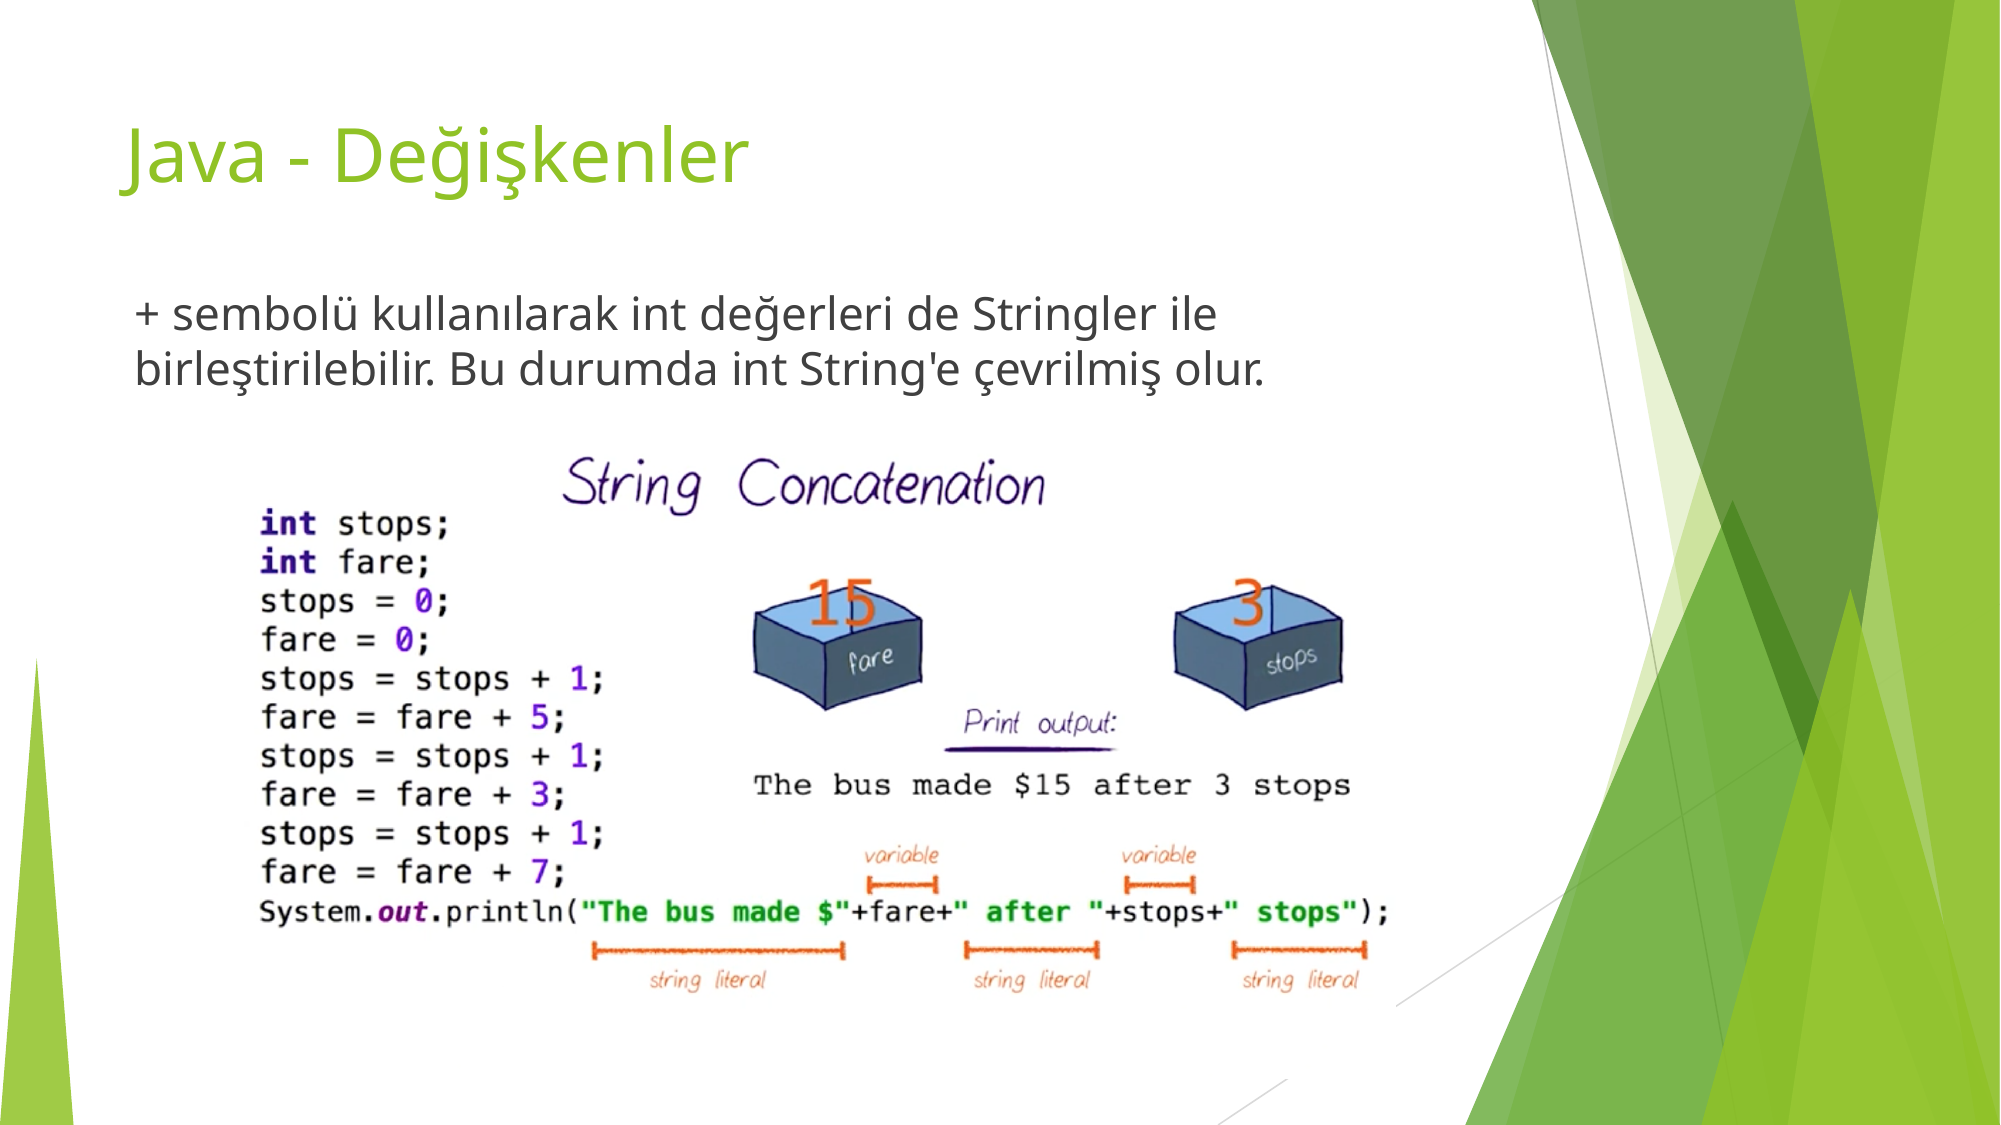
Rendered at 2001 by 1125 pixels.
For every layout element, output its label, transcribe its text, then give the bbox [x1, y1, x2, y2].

list + sembolü kullanılarak int değerleri de Stringler ile birleştirilebilir. Bu durumda int String'e çevrilmiş olur. [120, 277, 1531, 436]
title Java - Değişkenler [111, 99, 1522, 317]
picture [218, 434, 1396, 1079]
